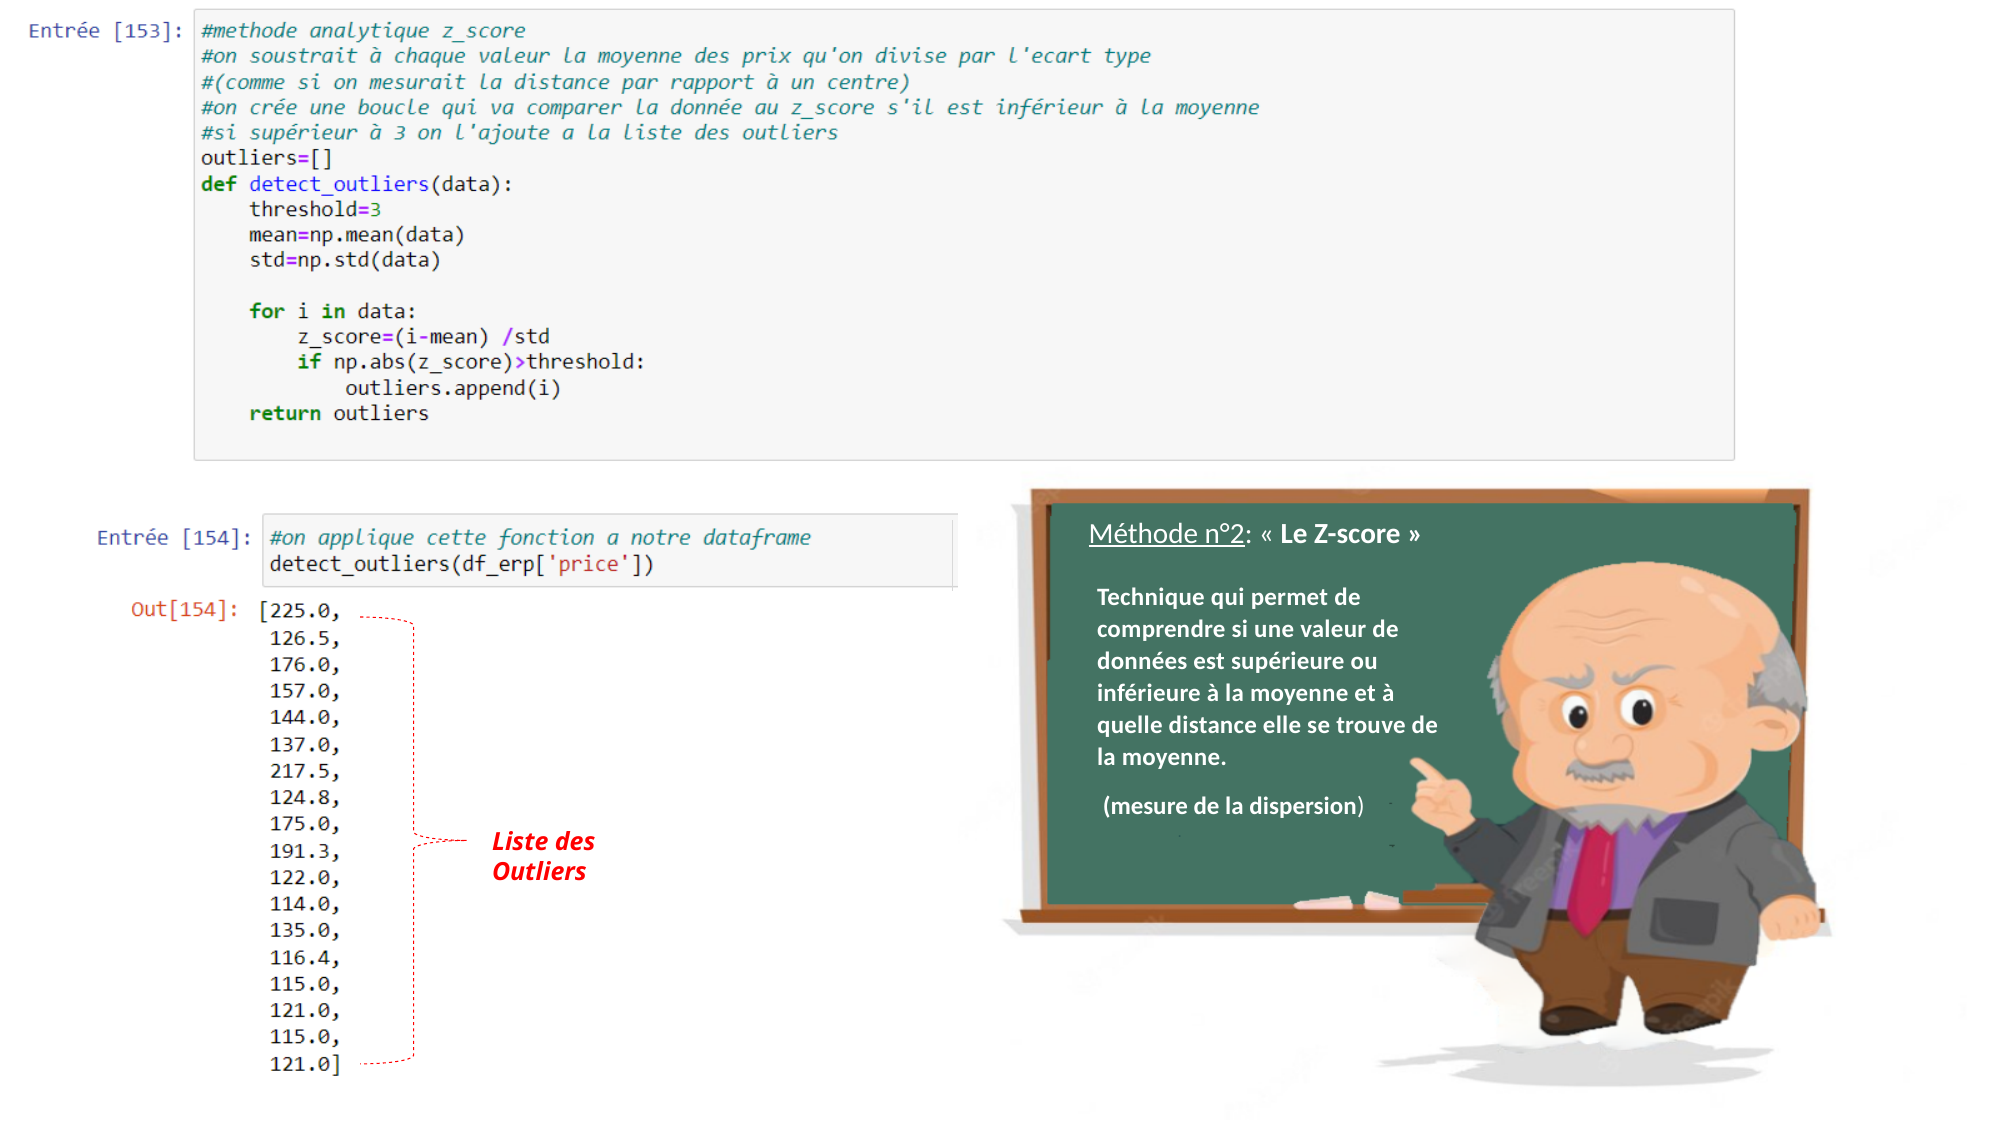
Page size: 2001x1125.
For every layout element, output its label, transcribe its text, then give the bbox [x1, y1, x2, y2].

text_box Liste des Outliers [476, 817, 698, 864]
text_box Méthode n°2: « Le Z-score » [1073, 506, 1575, 558]
picture [15, 5, 2000, 1120]
text_box Technique qui permet de comprendre si une valeur de données est supérieure ou inférieure à la moyenne et à quelle distance elle se trouve de la moyenne. (mesure de la dispersion) [1082, 571, 1479, 829]
